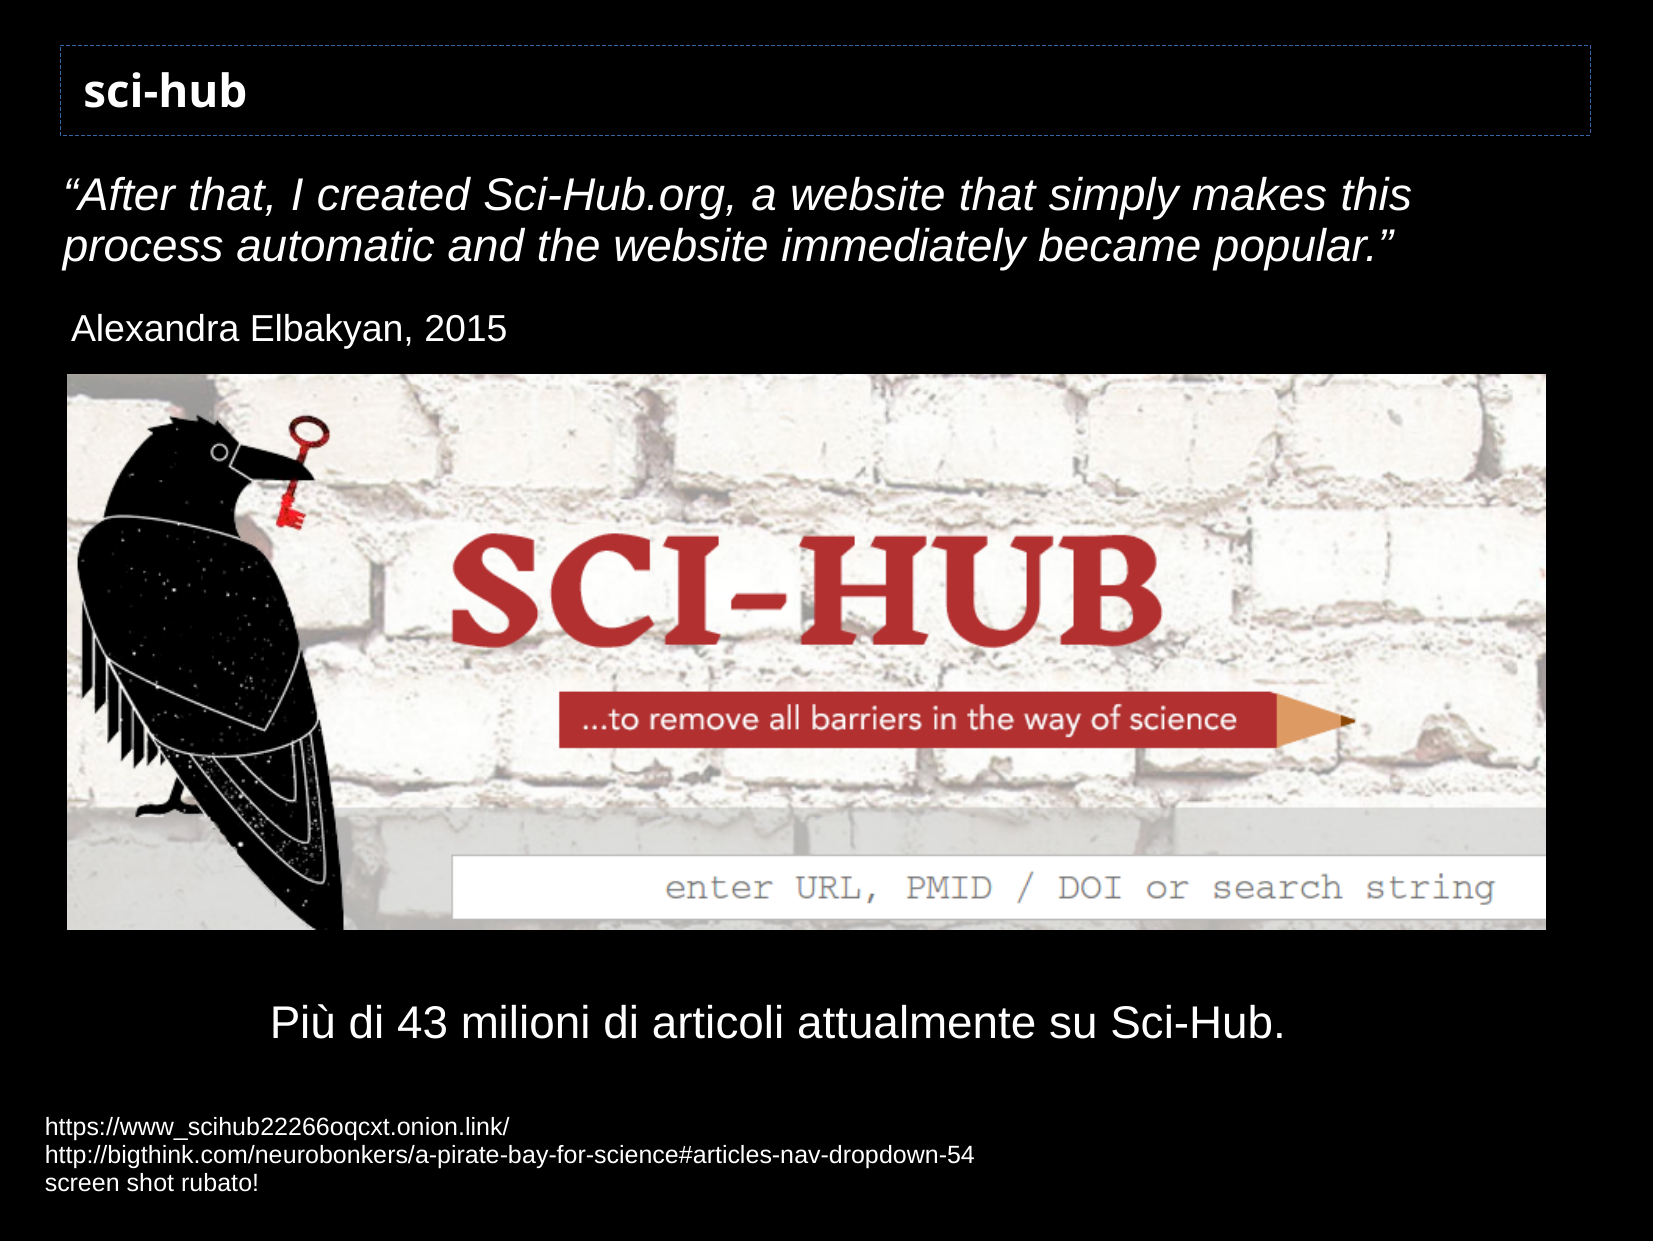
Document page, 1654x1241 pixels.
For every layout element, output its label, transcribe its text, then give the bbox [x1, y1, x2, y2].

text_box Alexandra Elbakyan, 2015 [56, 300, 736, 441]
text_box Più di 43 milioni di articoli attualmente su Sci-Hub. [255, 990, 1606, 1108]
picture [67, 374, 1546, 930]
text_box “After that, I created Sci-Hub.org, a website that simply makes this process automatic and the website immediately became popular.” [48, 161, 1429, 535]
text_box https://www_scihub22266oqcxt.onion.link/ http://bigthink.com/neurobonkers/a-pirate-bay-for-science#articles-nav-dropdown-54 screen shot rubato! [30, 1105, 1606, 1233]
list sci-hub [60, 45, 1591, 136]
